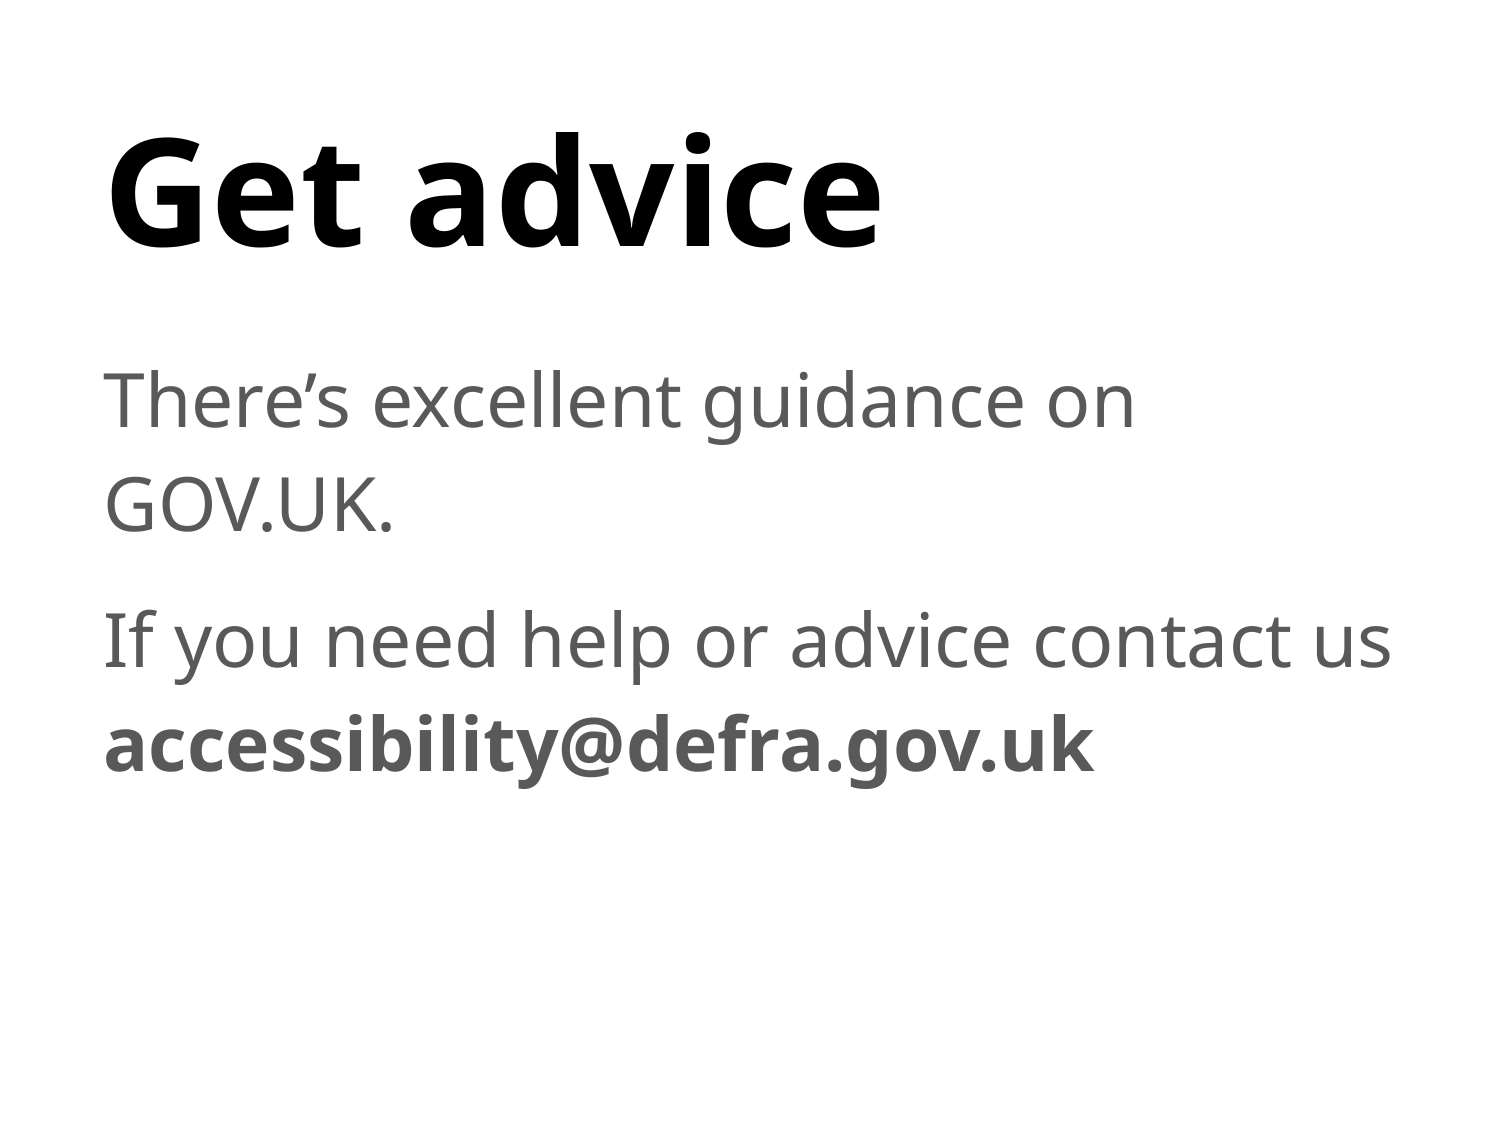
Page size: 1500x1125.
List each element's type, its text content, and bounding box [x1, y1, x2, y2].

text_box Get advice [88, 80, 1500, 292]
list There’s excellent guidance on GOV.UK. If you need help or advice contact us accessibility@defra.gov.uk [88, 324, 1463, 1000]
